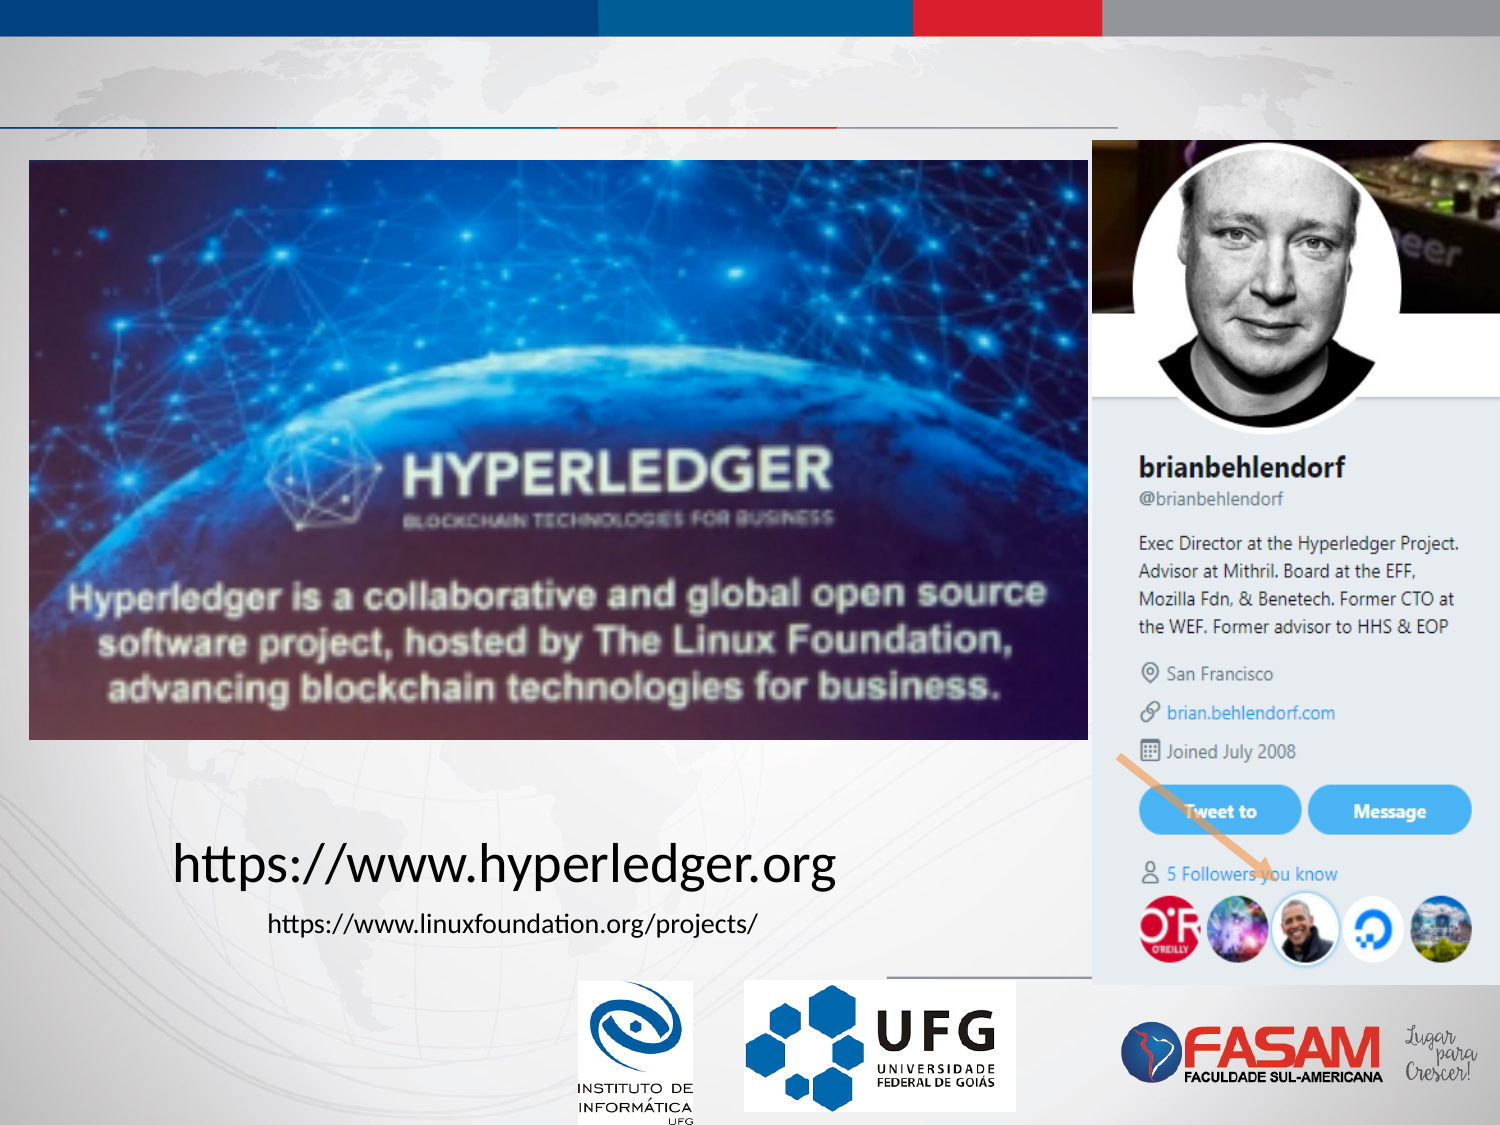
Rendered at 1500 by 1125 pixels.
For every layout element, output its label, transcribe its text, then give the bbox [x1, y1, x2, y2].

picture [0, 0, 1500, 1125]
text_box https://www.hyperledger.org [157, 819, 853, 902]
text_box https://www.linuxfoundation.org/projects/ [252, 898, 774, 948]
